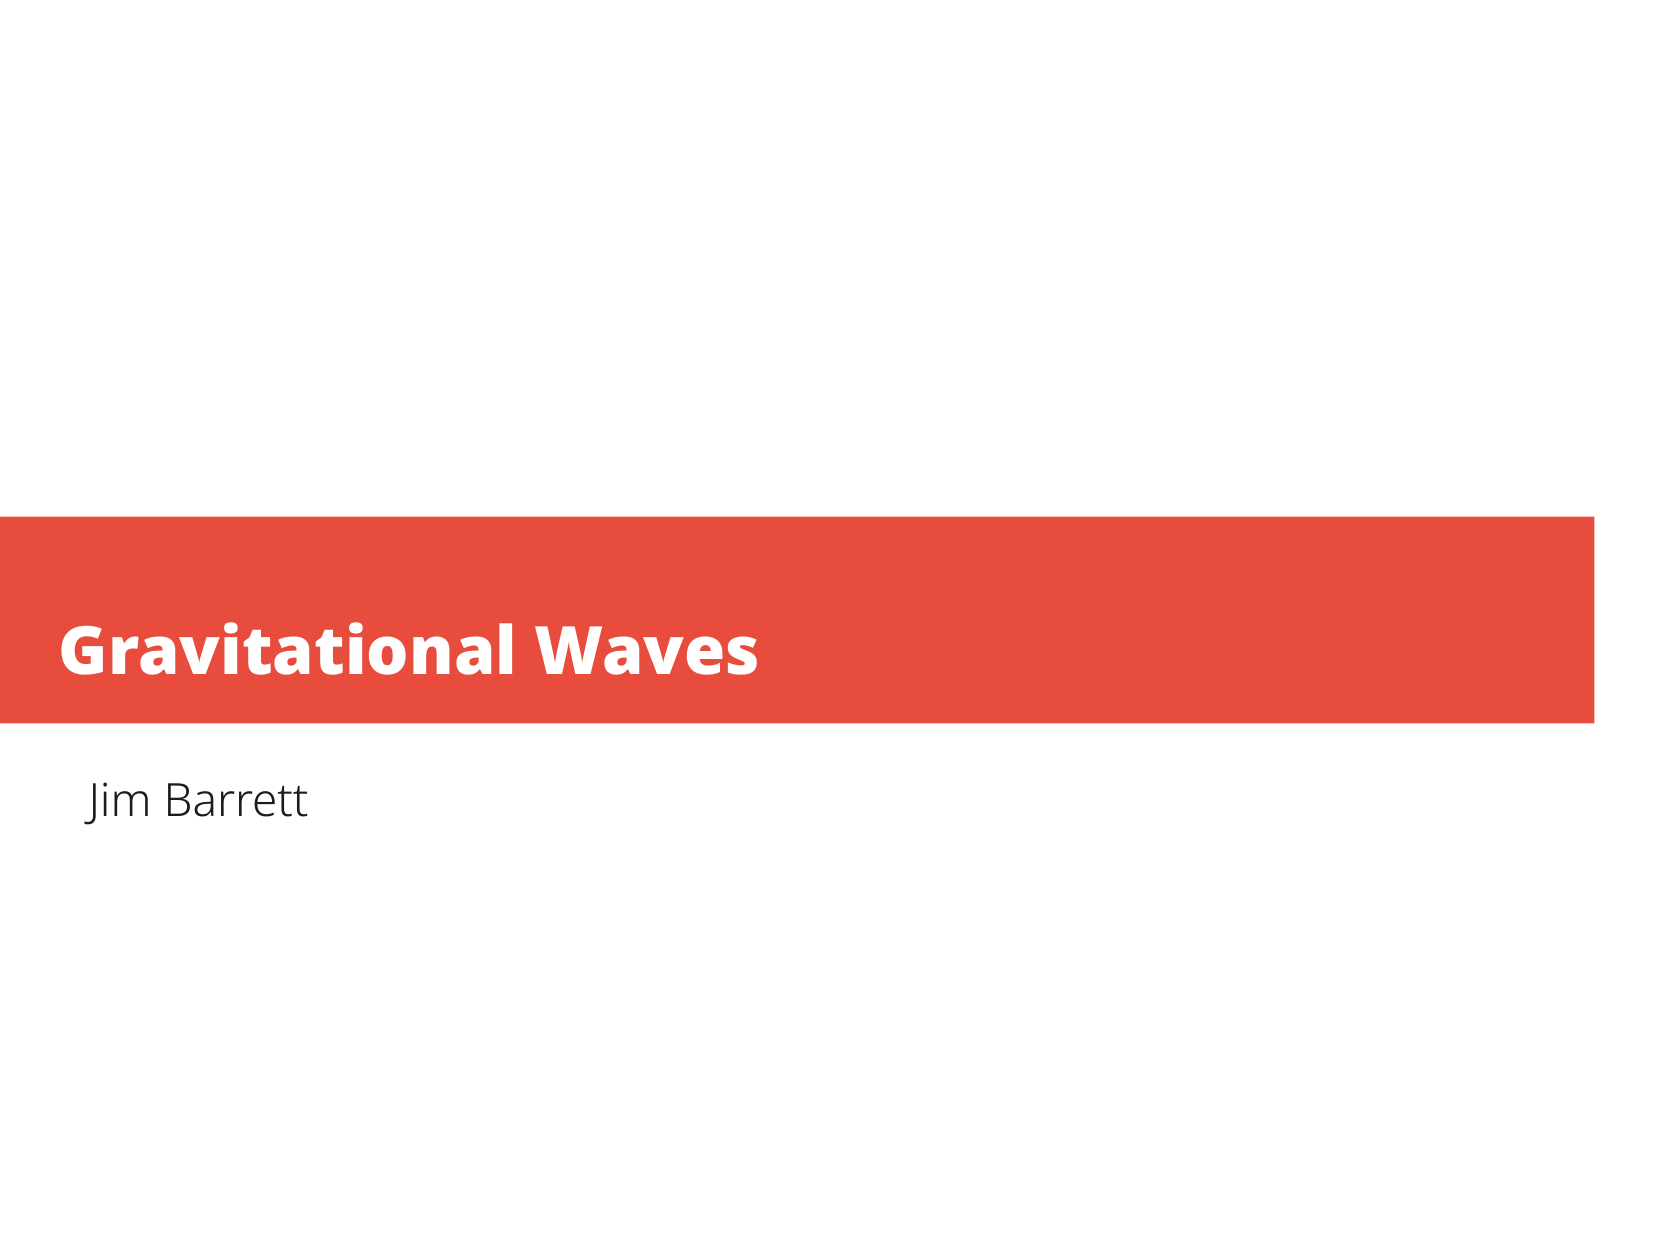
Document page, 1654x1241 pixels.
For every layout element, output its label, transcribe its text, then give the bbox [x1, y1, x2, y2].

title Gravitational Waves [59, 546, 1595, 694]
subtitle Jim Barrett [88, 767, 1595, 1182]
